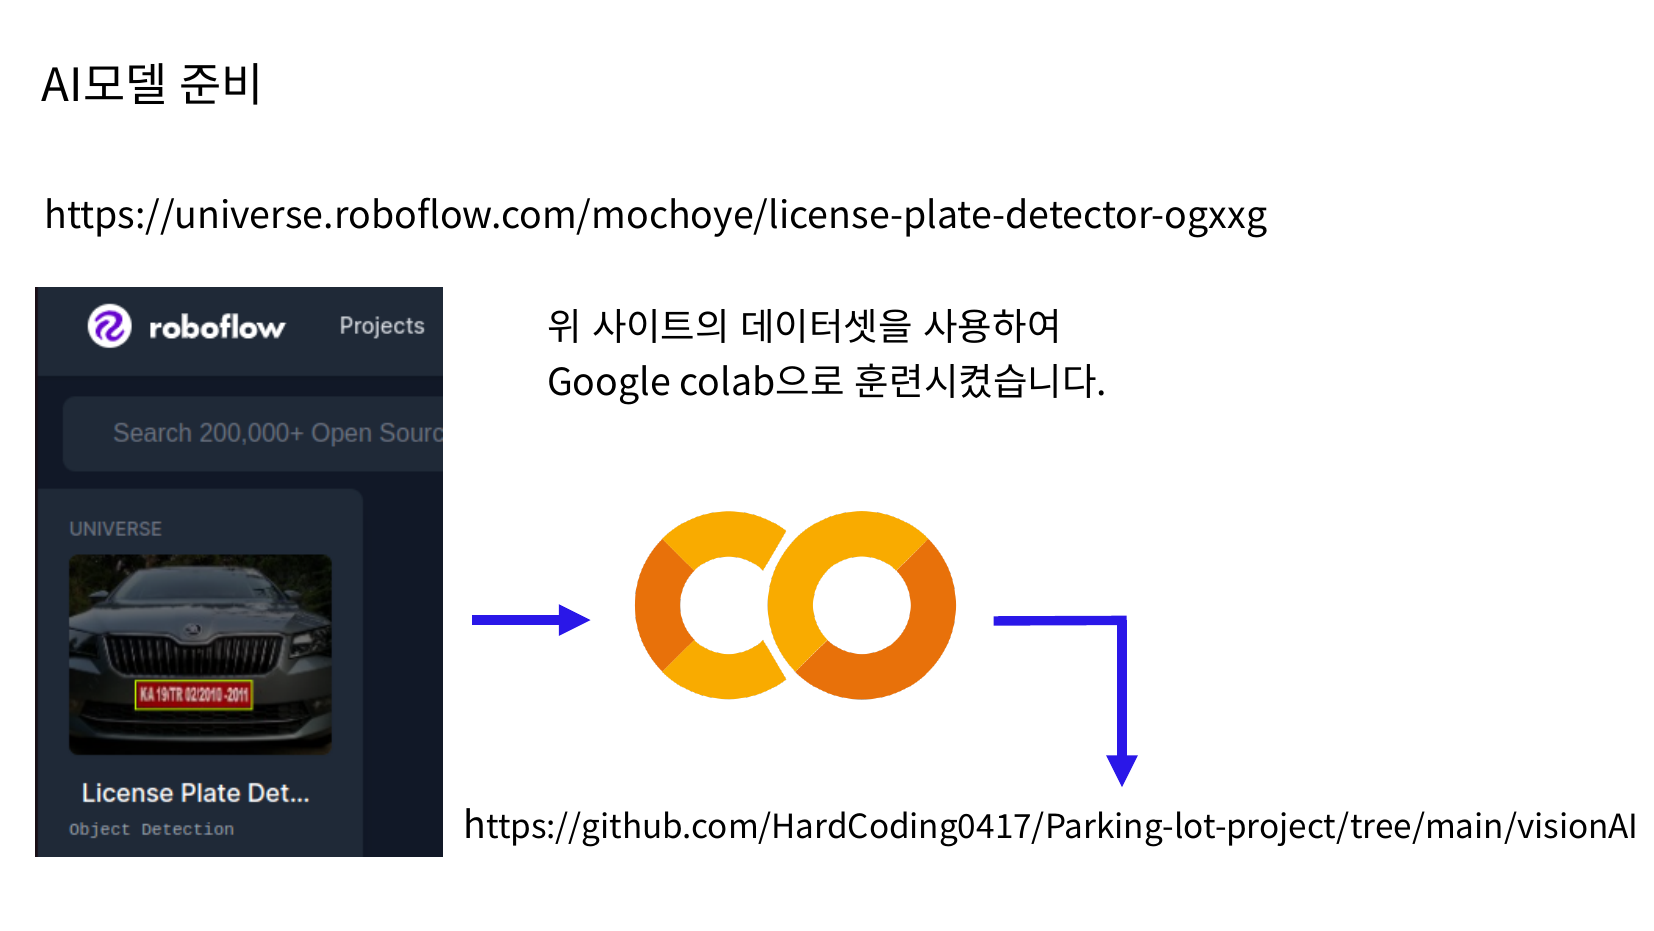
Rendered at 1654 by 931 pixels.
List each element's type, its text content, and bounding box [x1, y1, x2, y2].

text_box 위 사이트의 데이터셋을 사용하여 Google colab으로 훈련시켰습니다. [532, 290, 1123, 414]
text_box https://universe.roboflow.com/mochoye/license-plate-detector-ogxxg [29, 177, 1283, 247]
picture [35, 287, 443, 857]
title AI모델 준비 [41, 40, 633, 123]
text_box https://github.com/HardCoding0417/Parking-lot-project/tree/main/visionAI [449, 787, 1654, 857]
picture [531, 442, 1059, 768]
